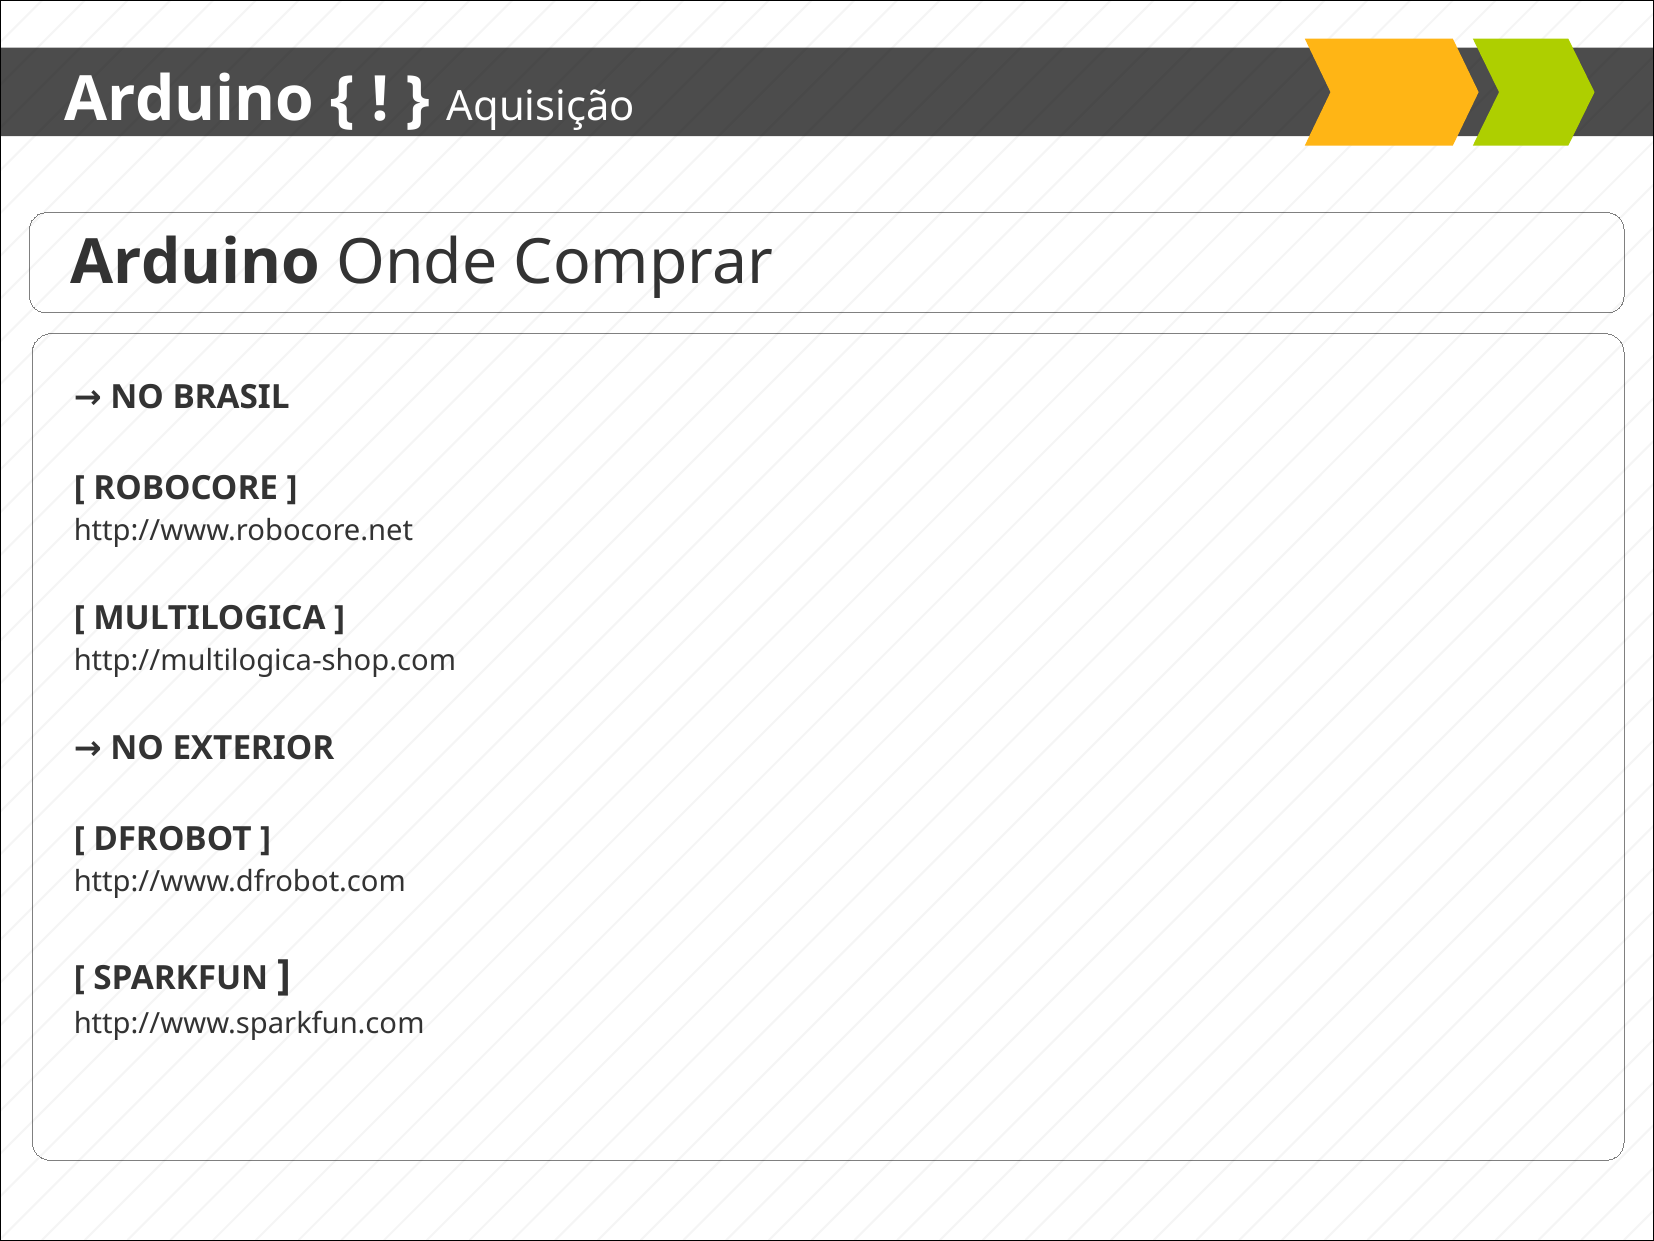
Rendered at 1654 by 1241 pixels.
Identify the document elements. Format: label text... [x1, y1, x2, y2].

text_box [0, 0, 1654, 1241]
text_box Arduino { ! } Aquisição [49, 32, 687, 144]
